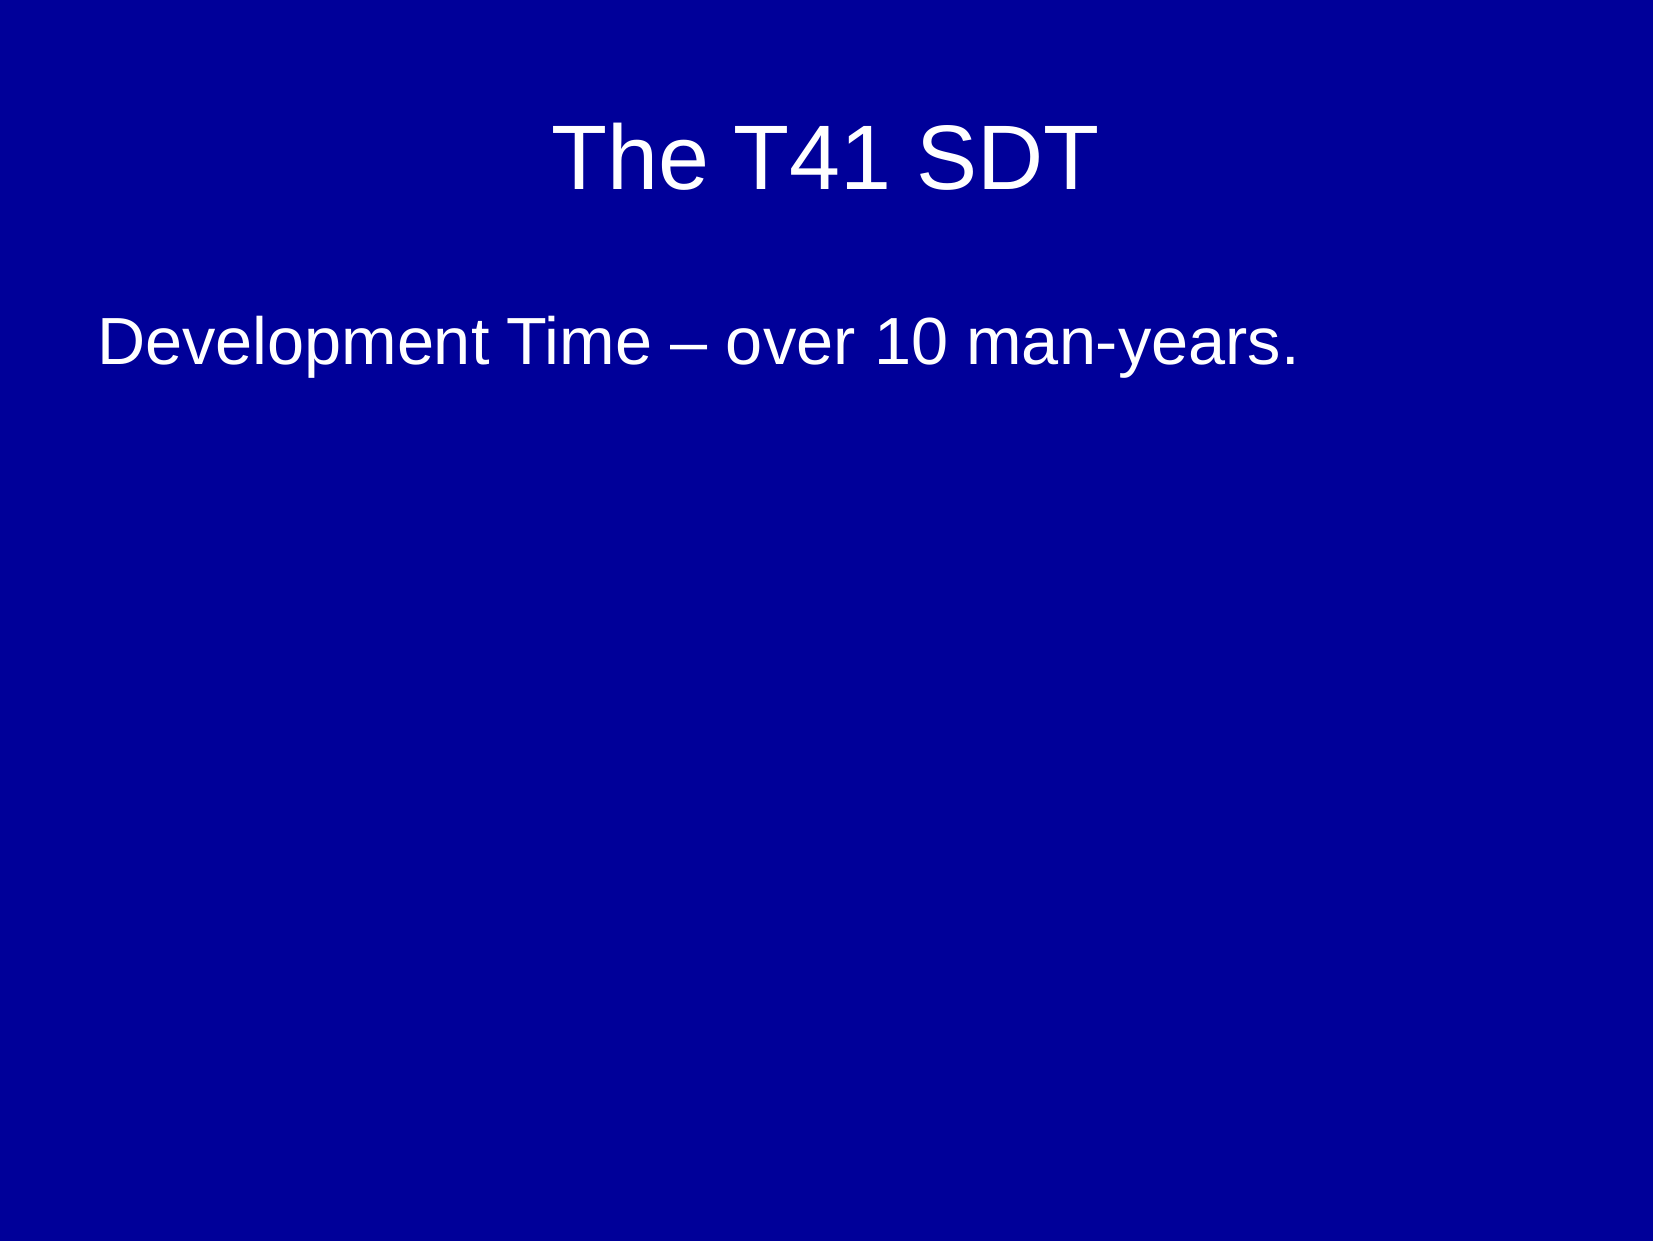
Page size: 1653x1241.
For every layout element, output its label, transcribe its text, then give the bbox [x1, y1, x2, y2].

text_box The T41 SDT [82, 49, 1571, 257]
text_box Development Time – over 10 man-years. [82, 290, 1571, 1109]
